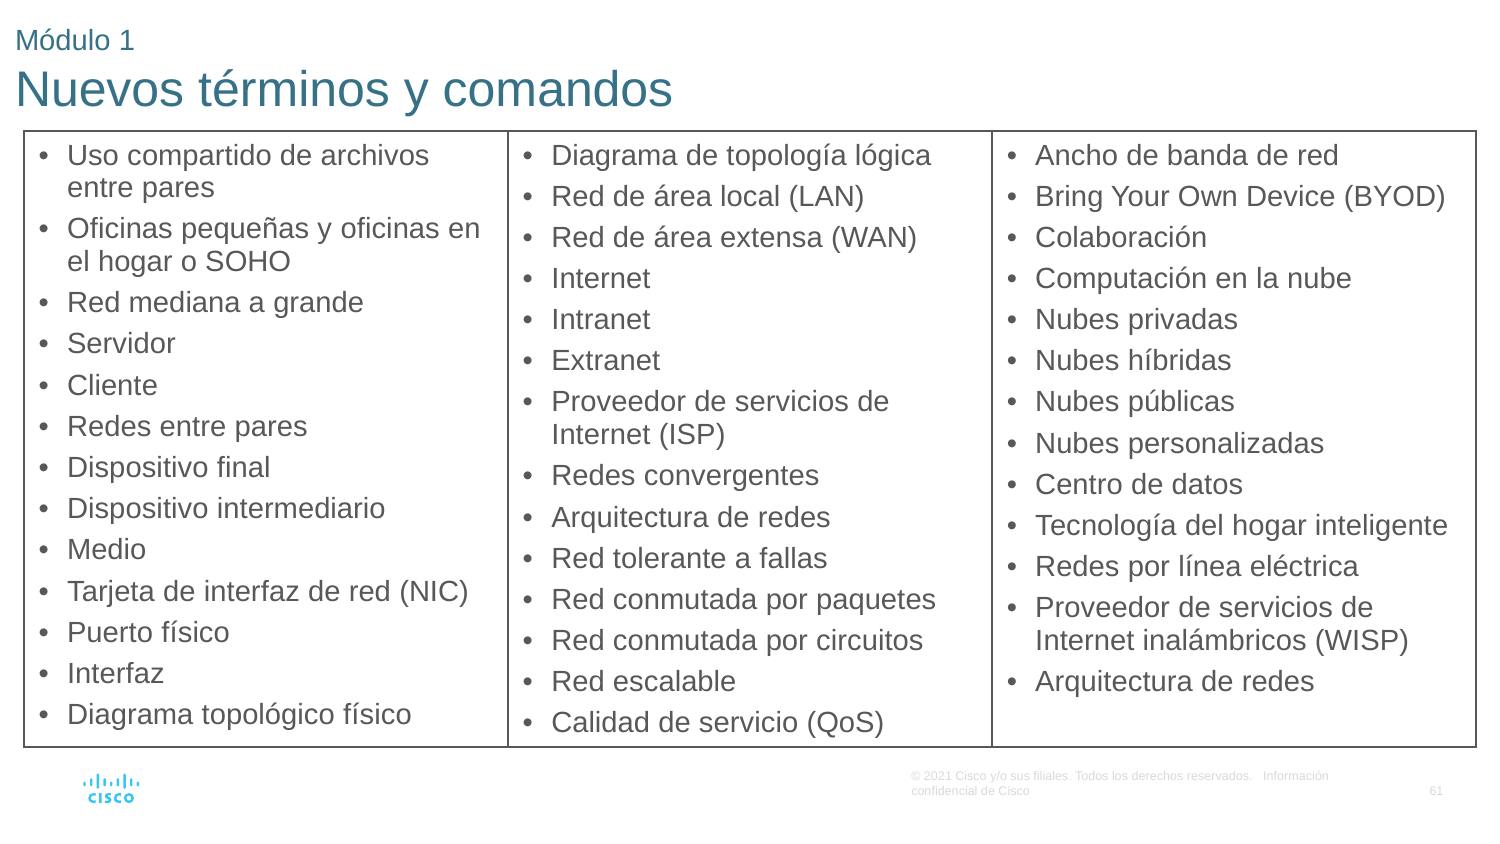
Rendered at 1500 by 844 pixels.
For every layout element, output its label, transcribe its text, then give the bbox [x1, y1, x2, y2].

title Módulo 1 Nuevos términos y comandos [0, 6, 1500, 131]
table_header Uso compartido de archivos entre pares Oficinas pequeñas y oficinas en el hogar o SOHO Red mediana a grande Servidor Cliente Redes entre pares Dispositivo final Dispositivo intermediario Medio Tarjeta de interfaz de red (NIC) Puerto físico Interfaz Diagrama topológico físico [25, 132, 507, 746]
table_header Ancho de banda de red Bring Your Own Device (BYOD) Colaboración Computación en la nube Nubes privadas Nubes híbridas Nubes públicas Nubes personalizadas Centro de datos Tecnología del hogar inteligente Redes por línea eléctrica Proveedor de servicios de Internet inalámbricos (WISP) Arquitectura de redes [993, 132, 1475, 746]
table_header Diagrama de topología lógica Red de área local (LAN) Red de área extensa (WAN) Internet Intranet Extranet Proveedor de servicios de Internet (ISP) Redes convergentes Arquitectura de redes Red tolerante a fallas Red conmutada por paquetes Red conmutada por circuitos Red escalable Calidad de servicio (QoS) [509, 132, 991, 746]
